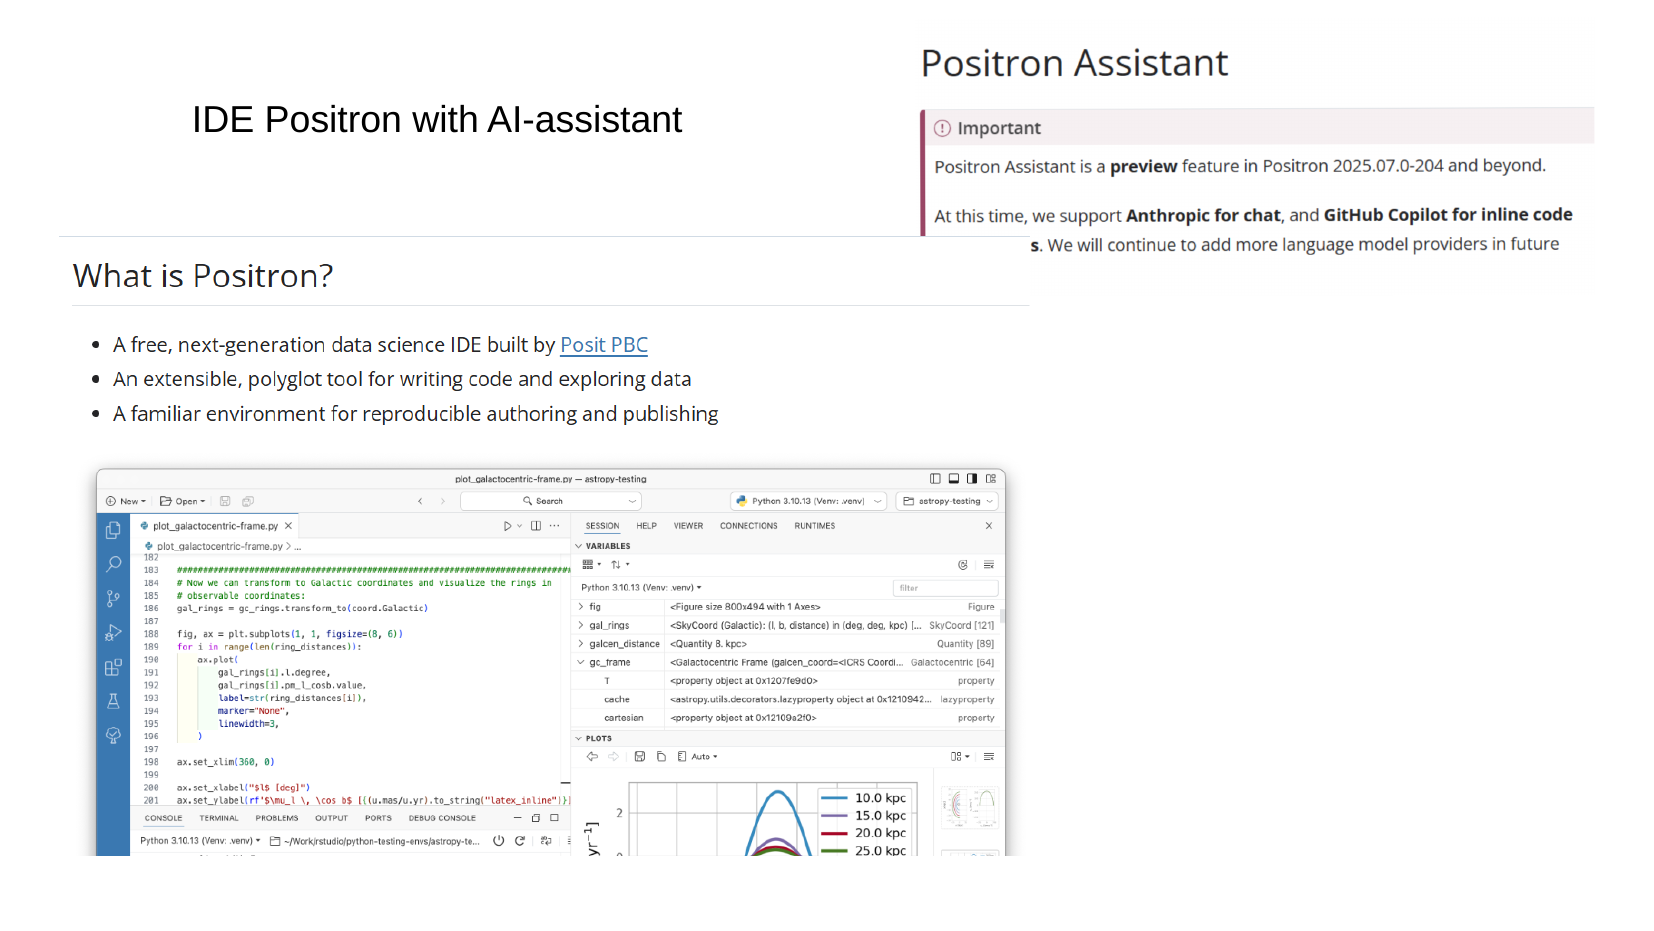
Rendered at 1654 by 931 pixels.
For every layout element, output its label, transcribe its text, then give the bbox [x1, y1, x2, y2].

picture [59, 17, 1595, 856]
text_box IDE Positron with AI-assistant [177, 90, 699, 148]
